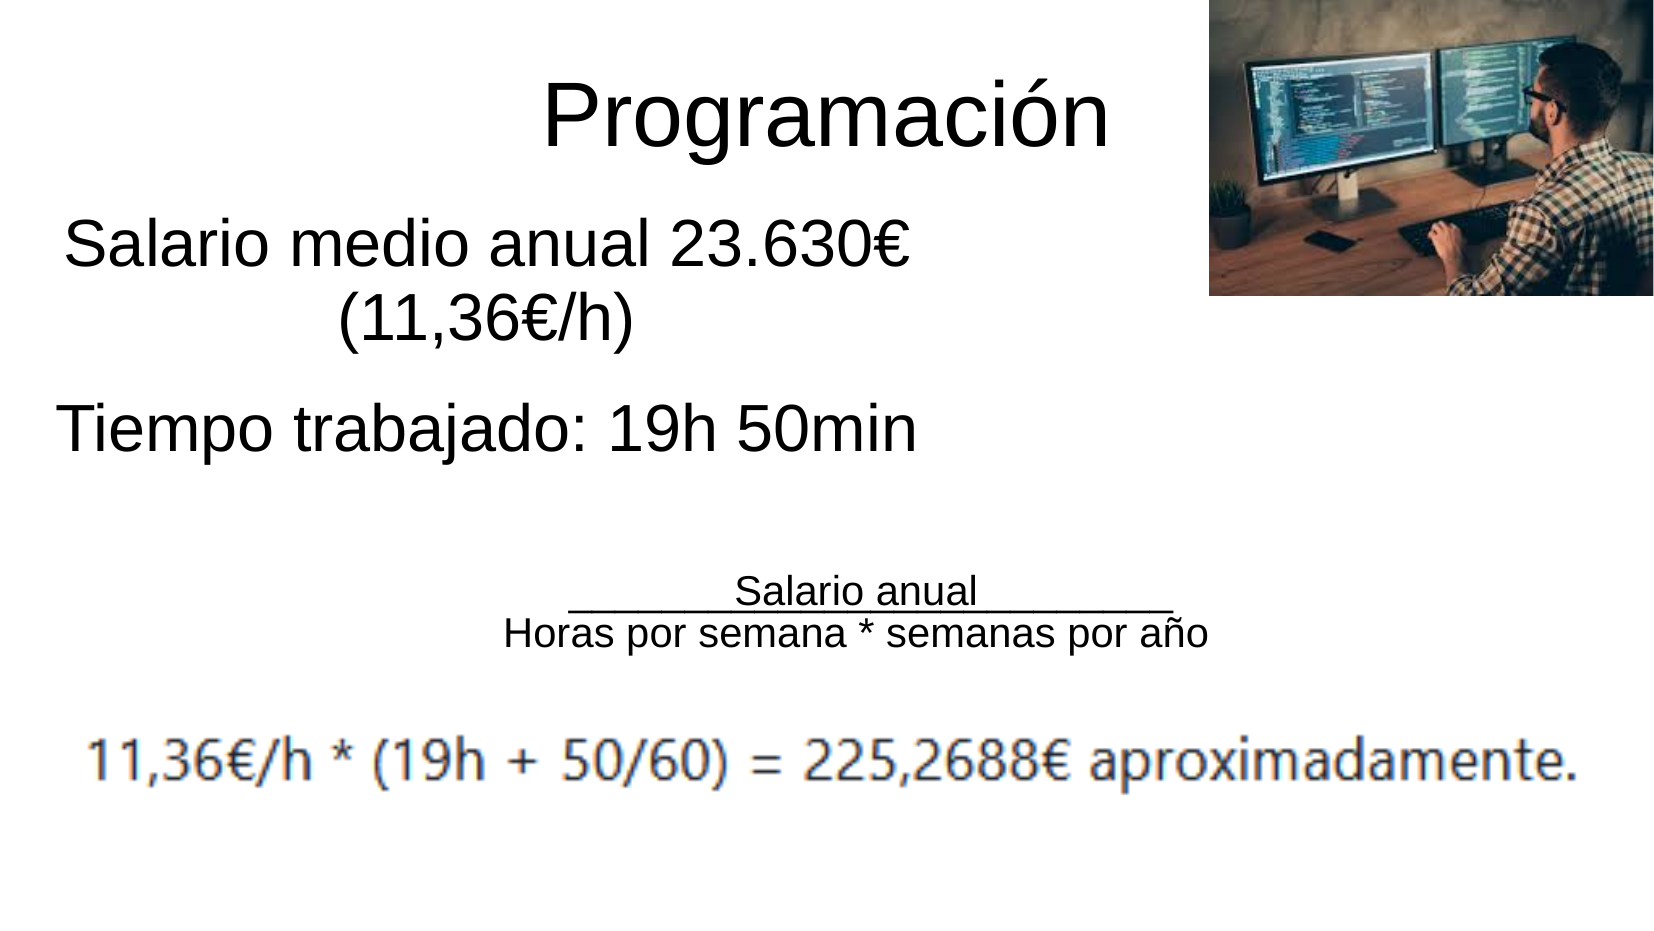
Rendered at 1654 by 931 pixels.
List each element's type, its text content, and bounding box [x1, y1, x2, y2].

picture [42, 692, 1624, 857]
text_box __________________________ [560, 544, 1182, 638]
text_box Salario medio anual 23.630€ (11,36€/h) [29, 177, 945, 324]
text_box Tiempo trabajado: 19h 50min [29, 324, 945, 532]
picture [1209, 0, 1654, 296]
text_box Horas por semana * semanas por año [413, 586, 1300, 680]
title Programación [82, 37, 1209, 193]
